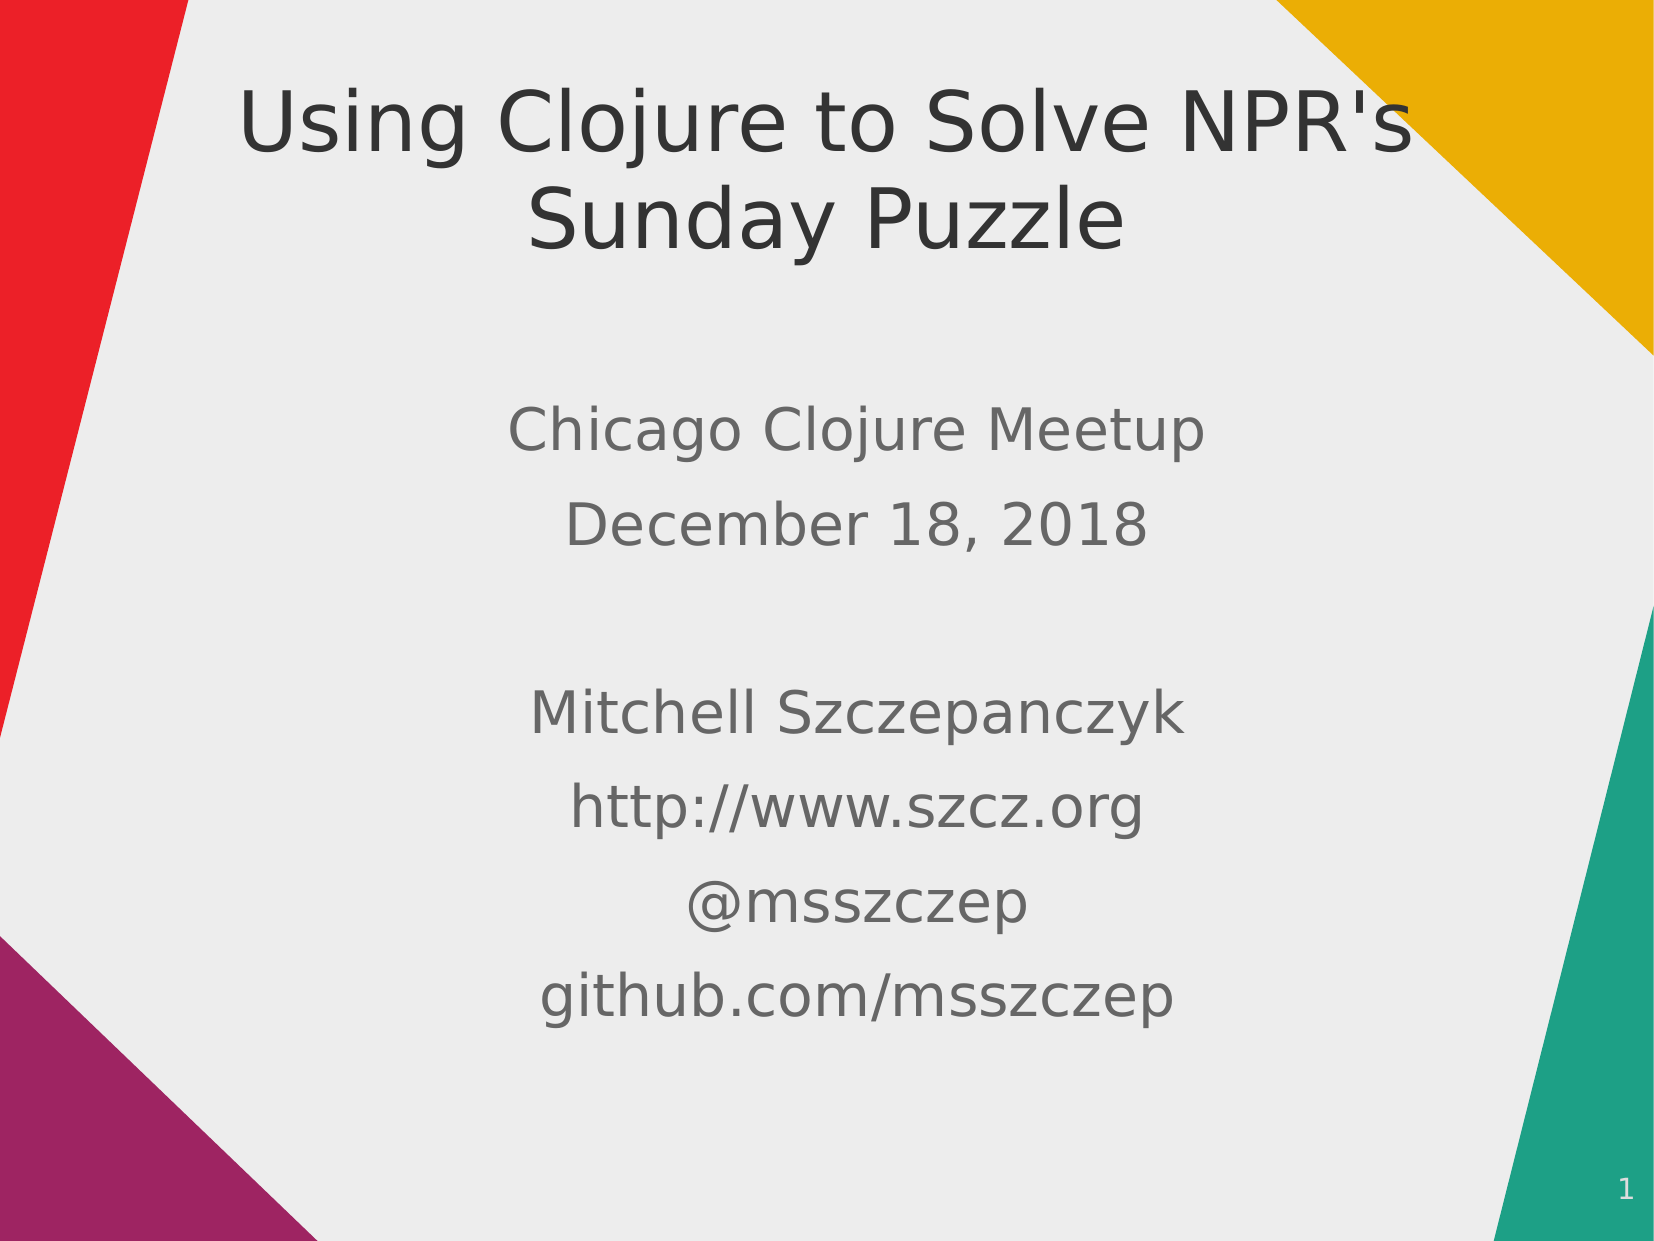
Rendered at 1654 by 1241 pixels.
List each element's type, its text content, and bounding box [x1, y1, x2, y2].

title Using Clojure to Solve NPR's Sunday Puzzle [114, 73, 1539, 271]
list Chicago Clojure Meetup December 18, 2018 Mitchell Szczepanczyk http://www.szcz.org @msszczep github.com/msszczep [114, 302, 1539, 1033]
